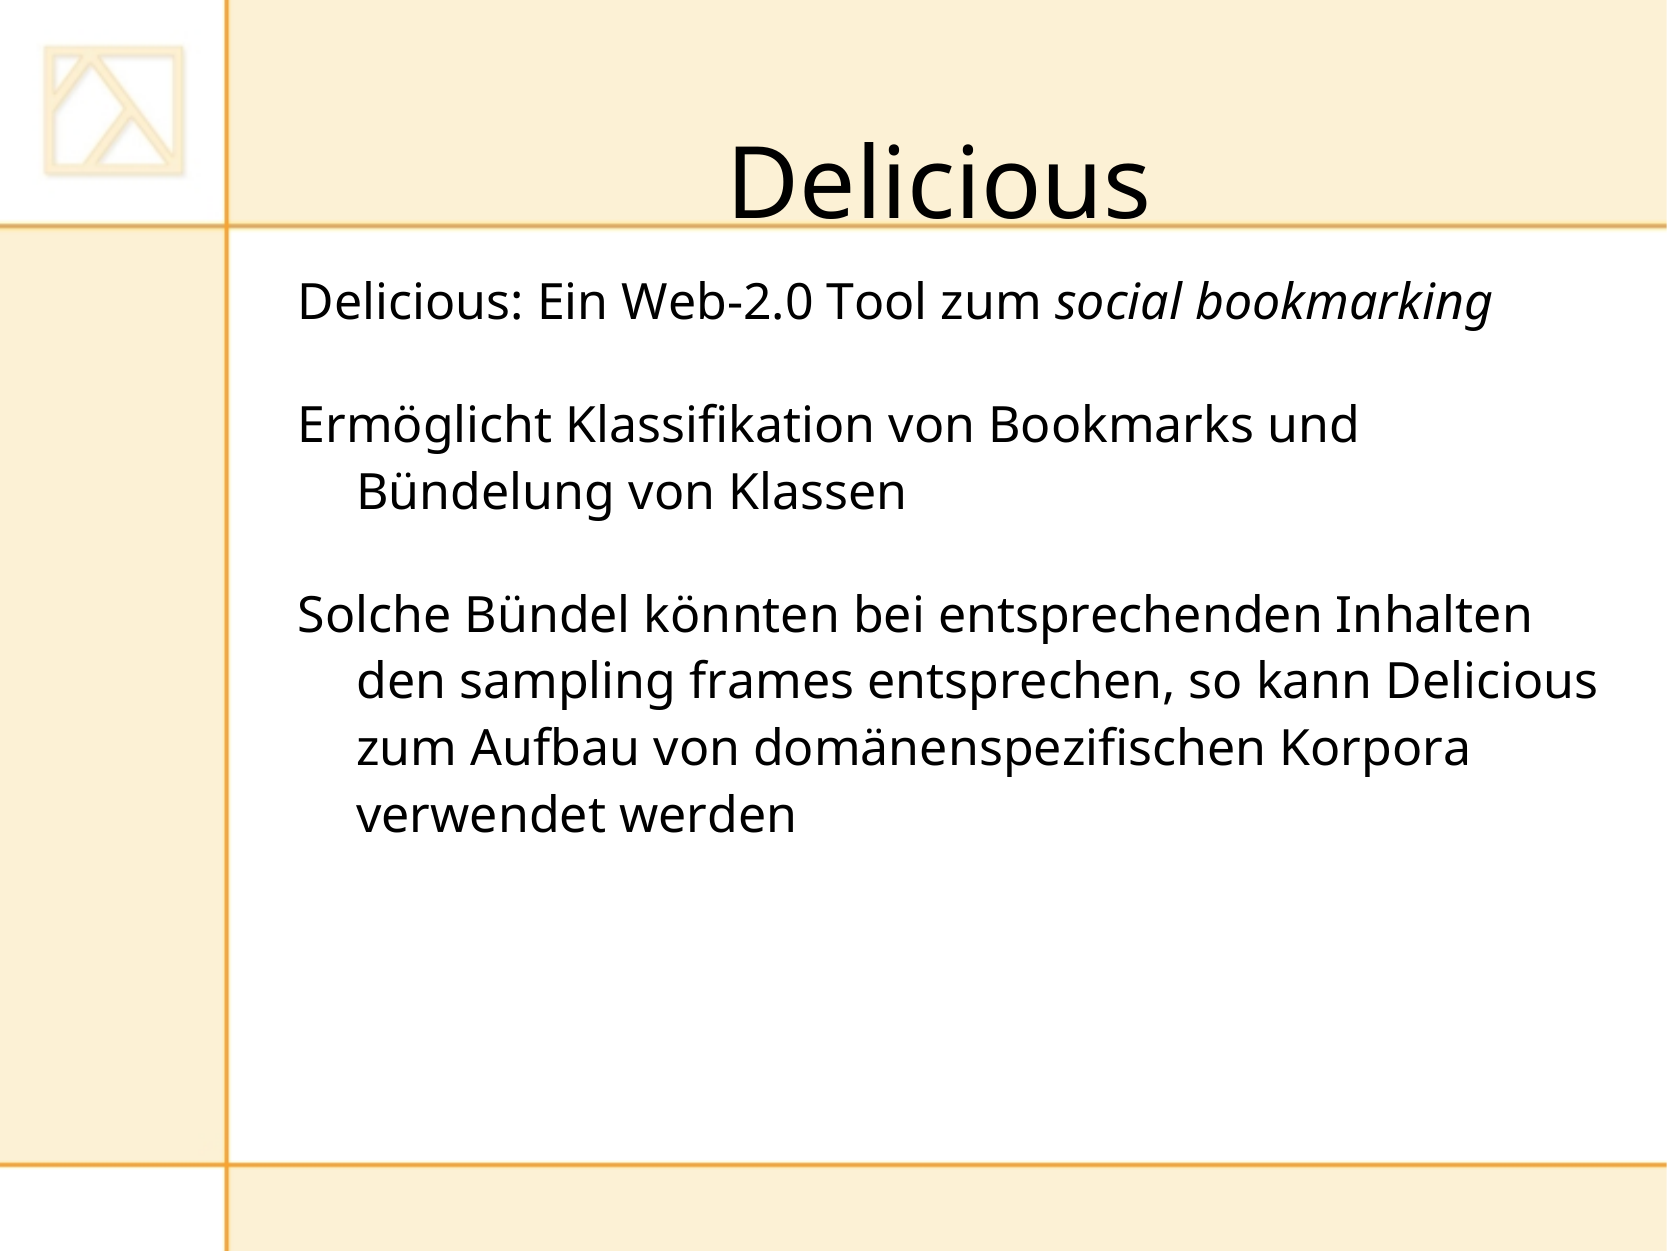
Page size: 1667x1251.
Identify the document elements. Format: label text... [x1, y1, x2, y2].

picture [0, 0, 1667, 1251]
list Delicious: Ein Web-2.0 Tool zum social bookmarking Ermöglicht Klassifikation von Bookmarks und Bündelung von Klassen Solche Bündel könnten bei entsprechenden Inhalten den sampling frames entsprechen, so kann Delicious zum Aufbau von domänenspezifischen Korpora verwendet werden [268, 265, 1611, 1152]
title Delicious [268, 0, 1611, 238]
